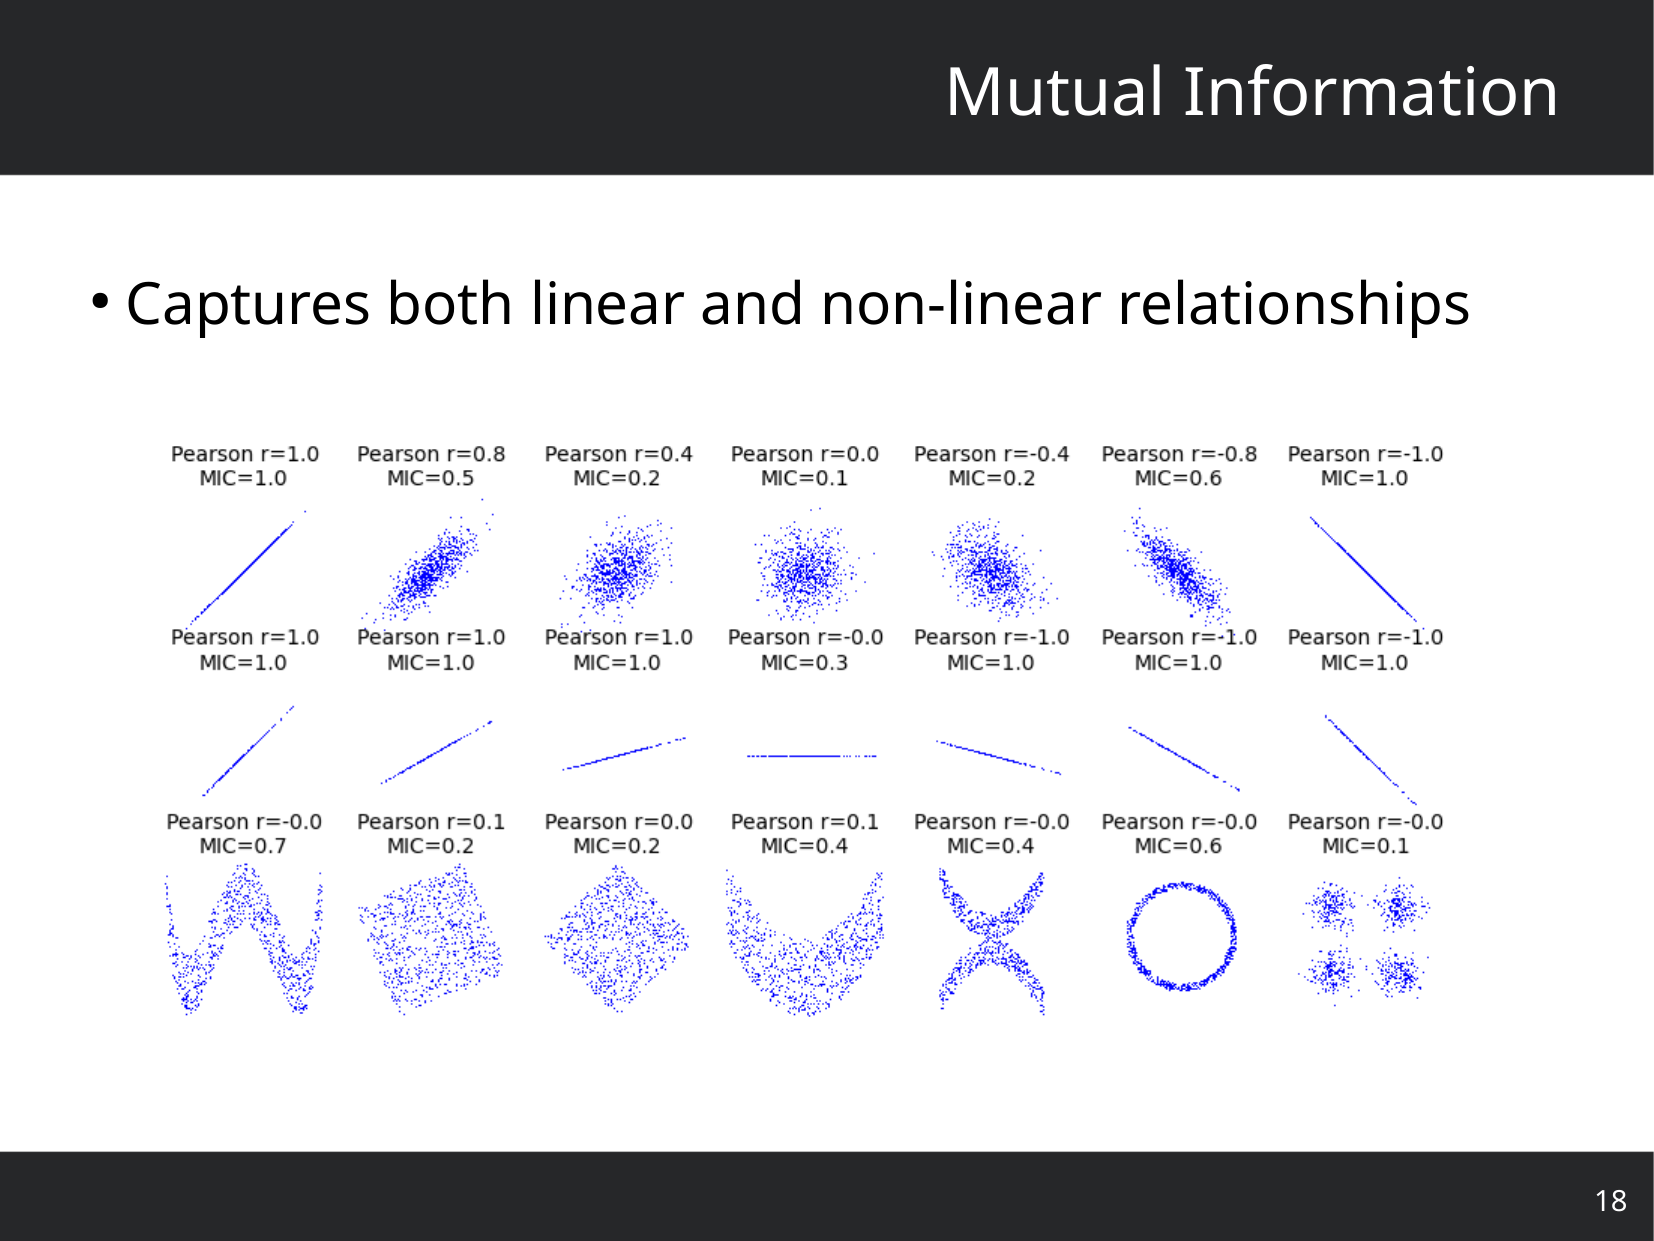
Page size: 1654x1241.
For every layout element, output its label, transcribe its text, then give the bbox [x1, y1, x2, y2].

text_box Mutual Information [88, 36, 1577, 134]
picture [0, 0, 1654, 1241]
text_box Captures both linear and non-linear relationships [75, 176, 1654, 1047]
